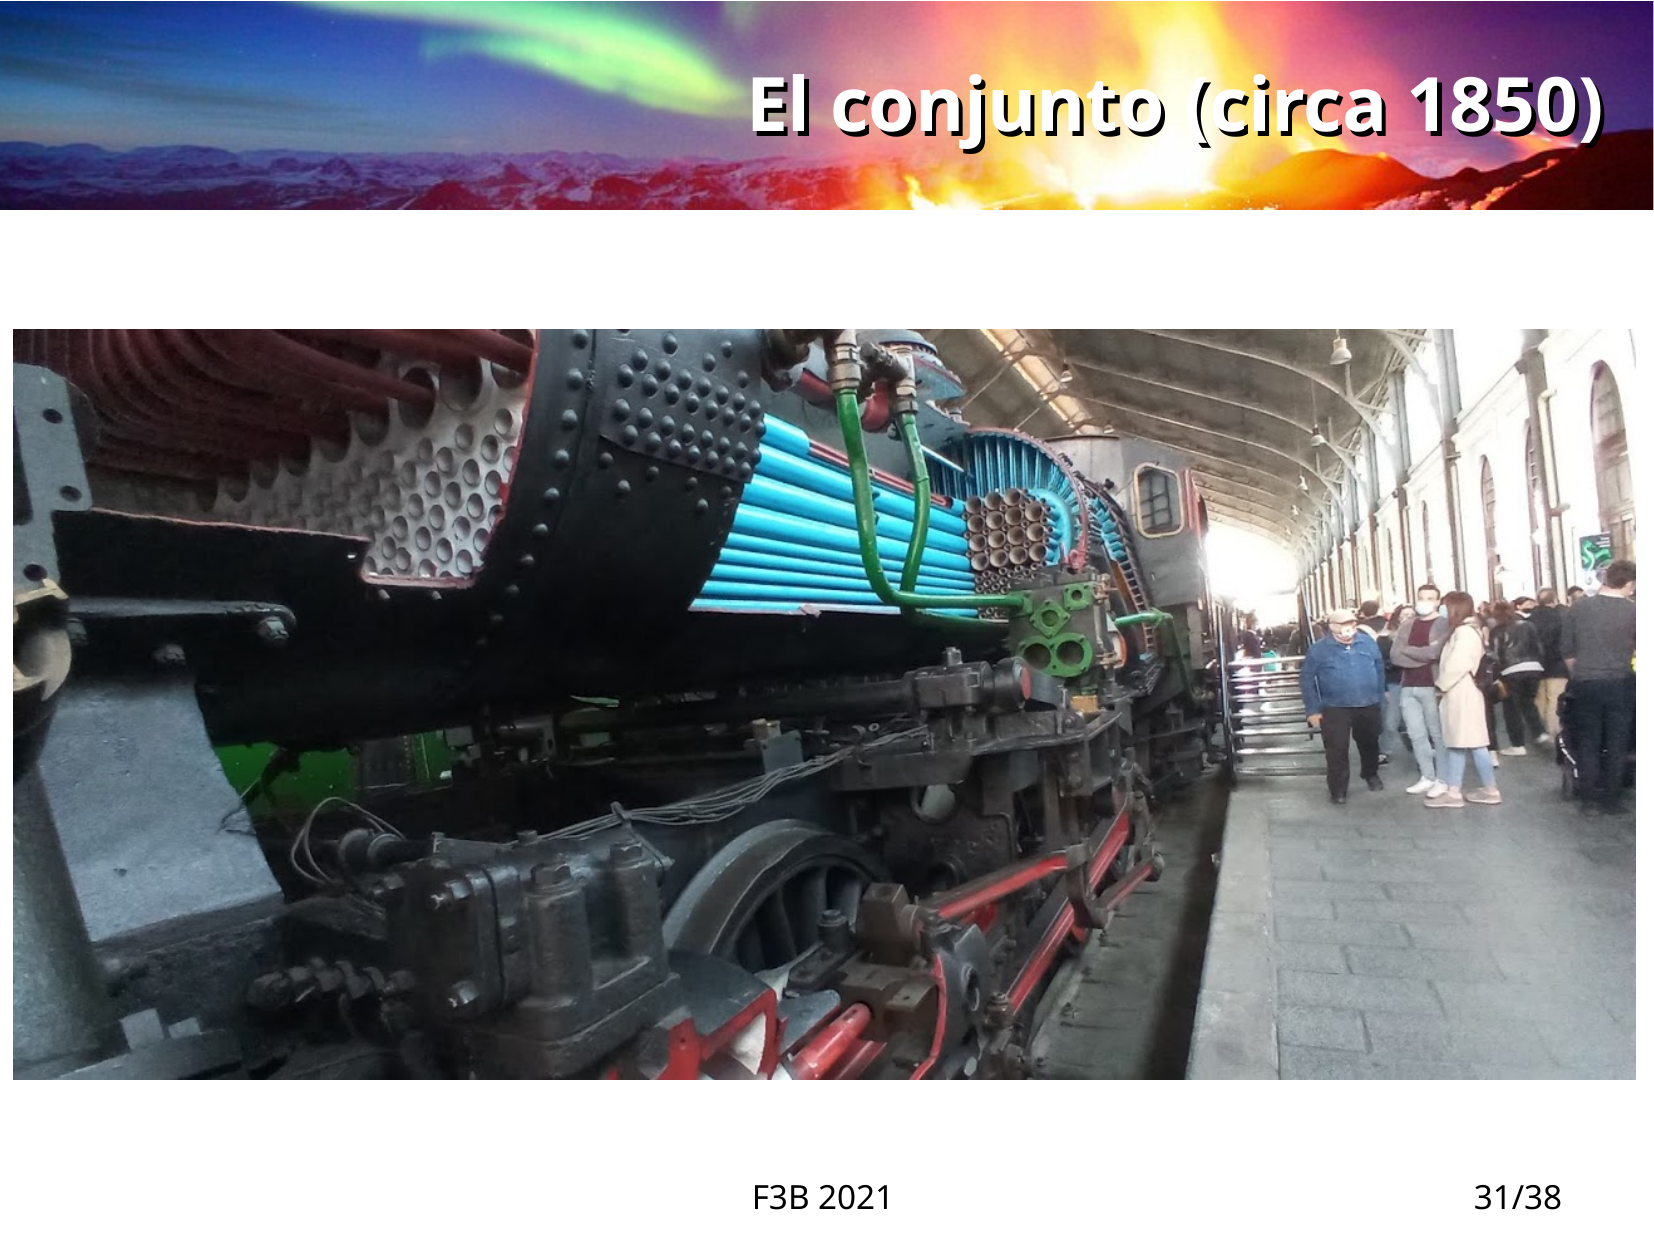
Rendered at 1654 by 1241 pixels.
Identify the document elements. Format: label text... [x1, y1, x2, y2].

picture [0, 1, 1654, 210]
picture [13, 329, 1636, 1080]
title El conjunto (circa 1850) [45, 15, 1606, 191]
